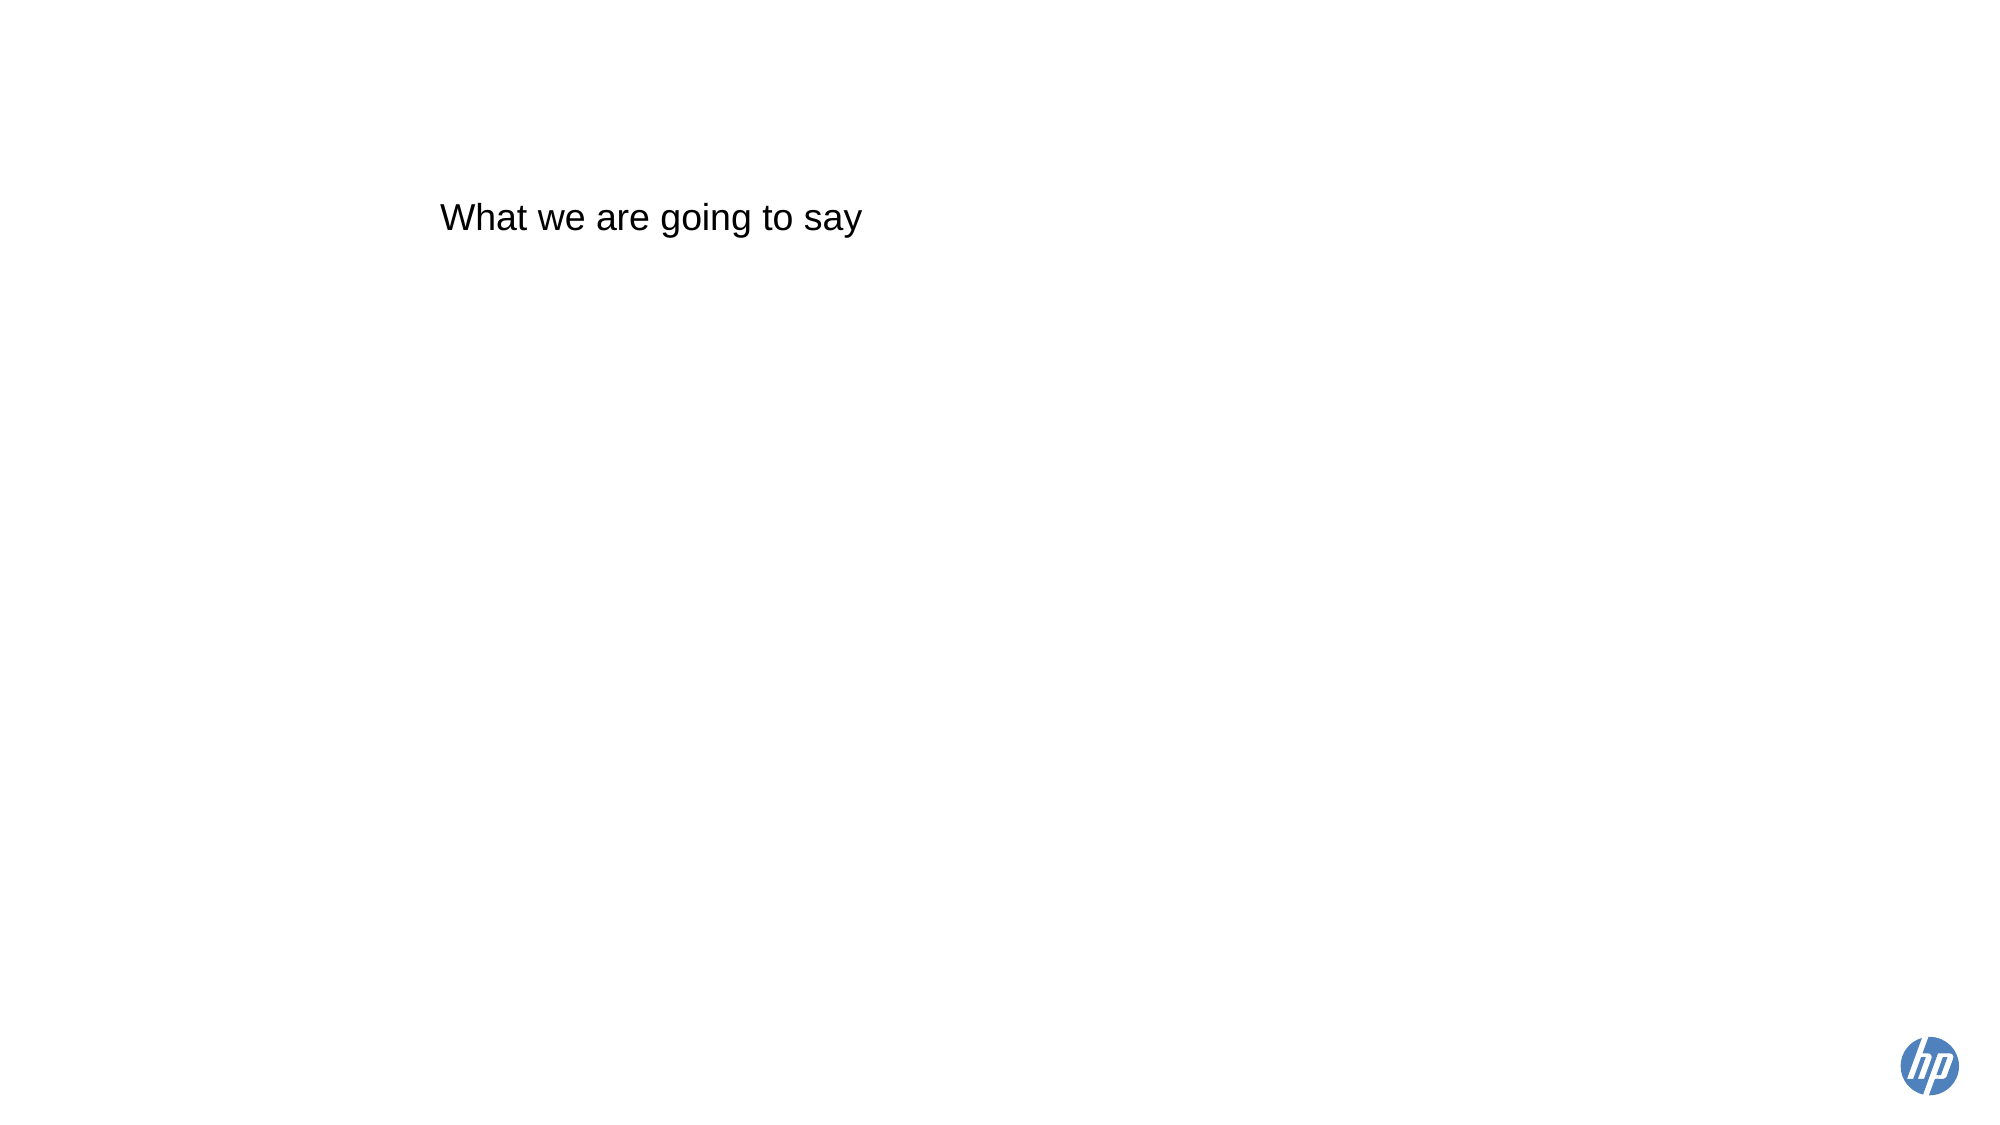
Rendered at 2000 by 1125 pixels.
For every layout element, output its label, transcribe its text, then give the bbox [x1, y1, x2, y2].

text_box What we are going to say [425, 188, 1182, 246]
